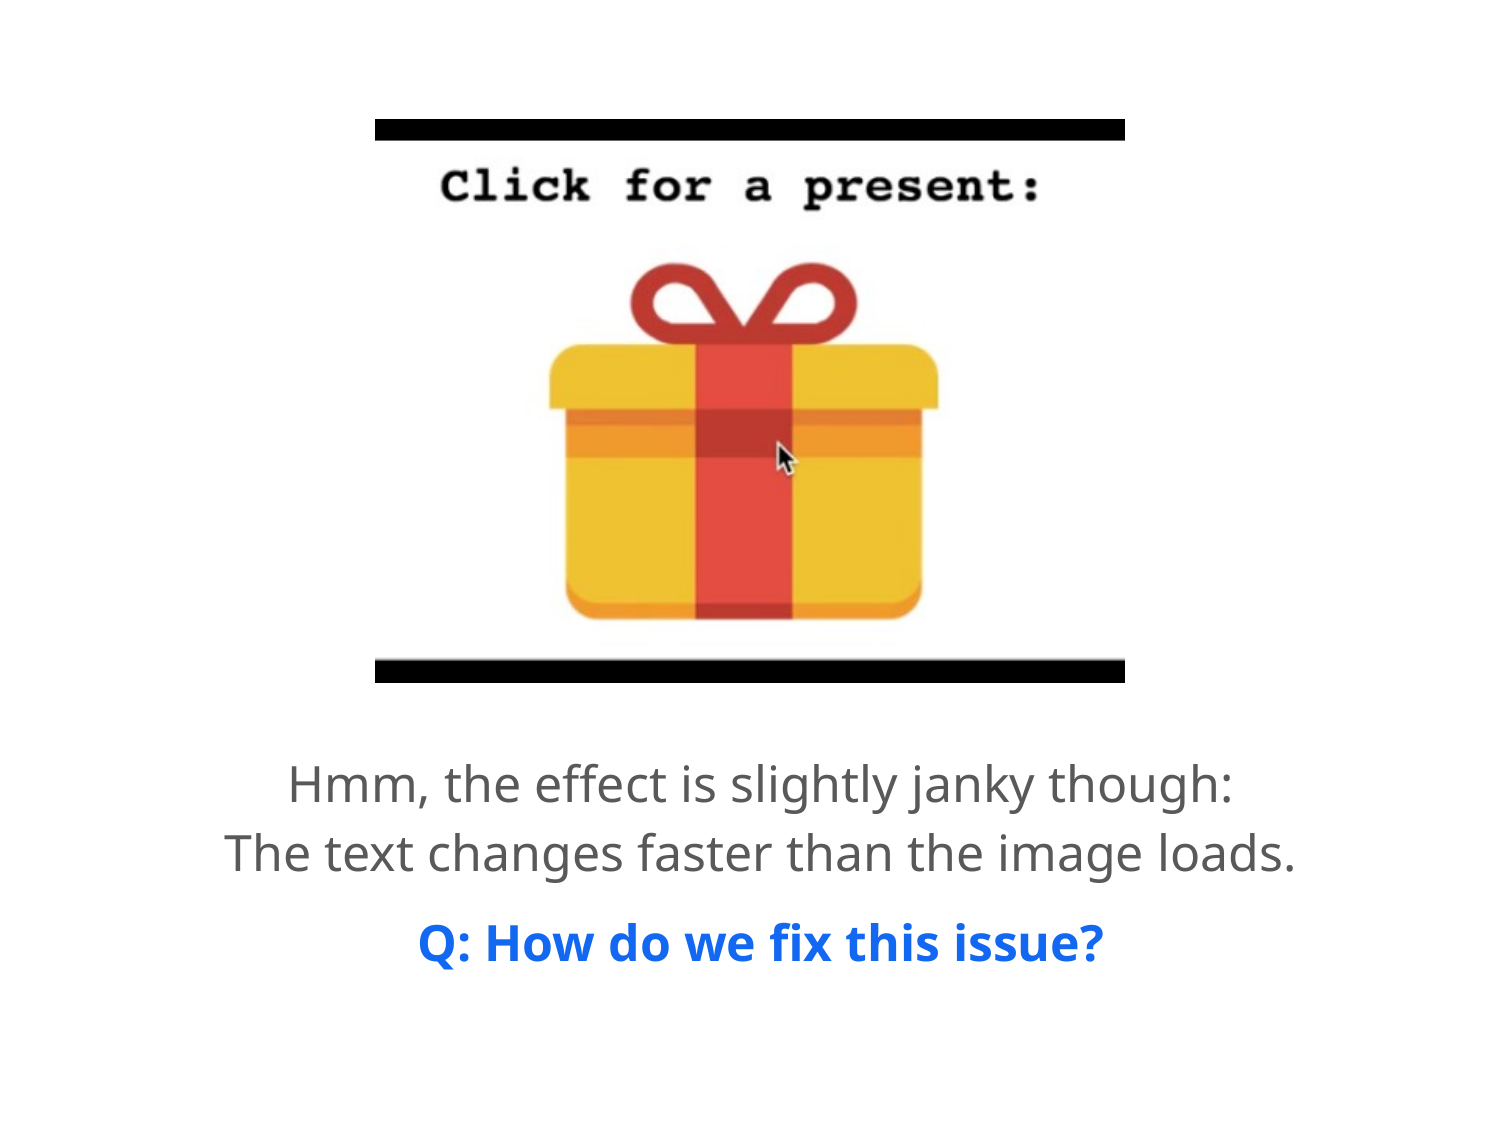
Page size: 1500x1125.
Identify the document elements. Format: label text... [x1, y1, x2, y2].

list Hmm, the effect is slightly janky though: The text changes faster than the image loads. Q: How do we fix this issue? [139, 728, 1383, 1015]
picture [375, 119, 1125, 683]
